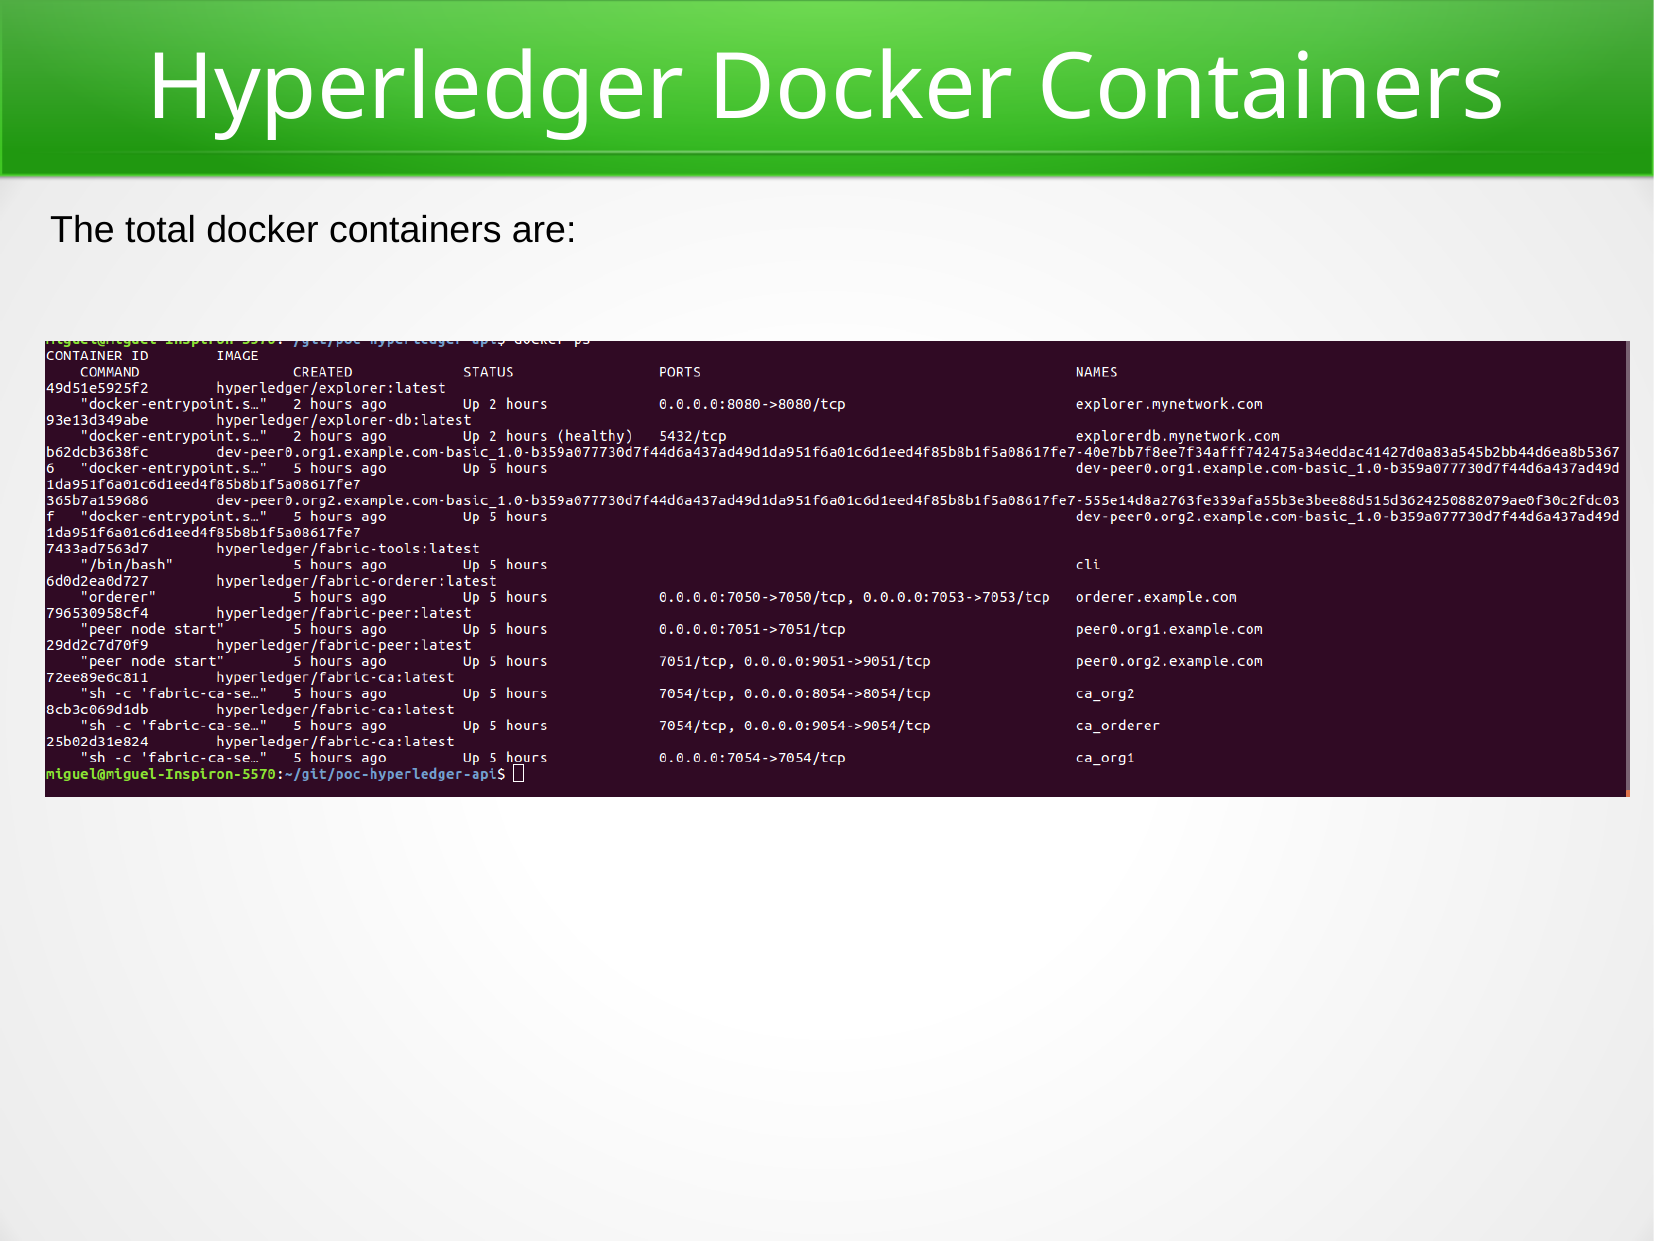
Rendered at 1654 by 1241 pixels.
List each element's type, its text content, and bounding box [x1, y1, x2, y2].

picture [0, 0, 1654, 1241]
title Hyperledger Docker Containers [82, 11, 1571, 154]
text_box The total docker containers are: [35, 200, 1619, 342]
